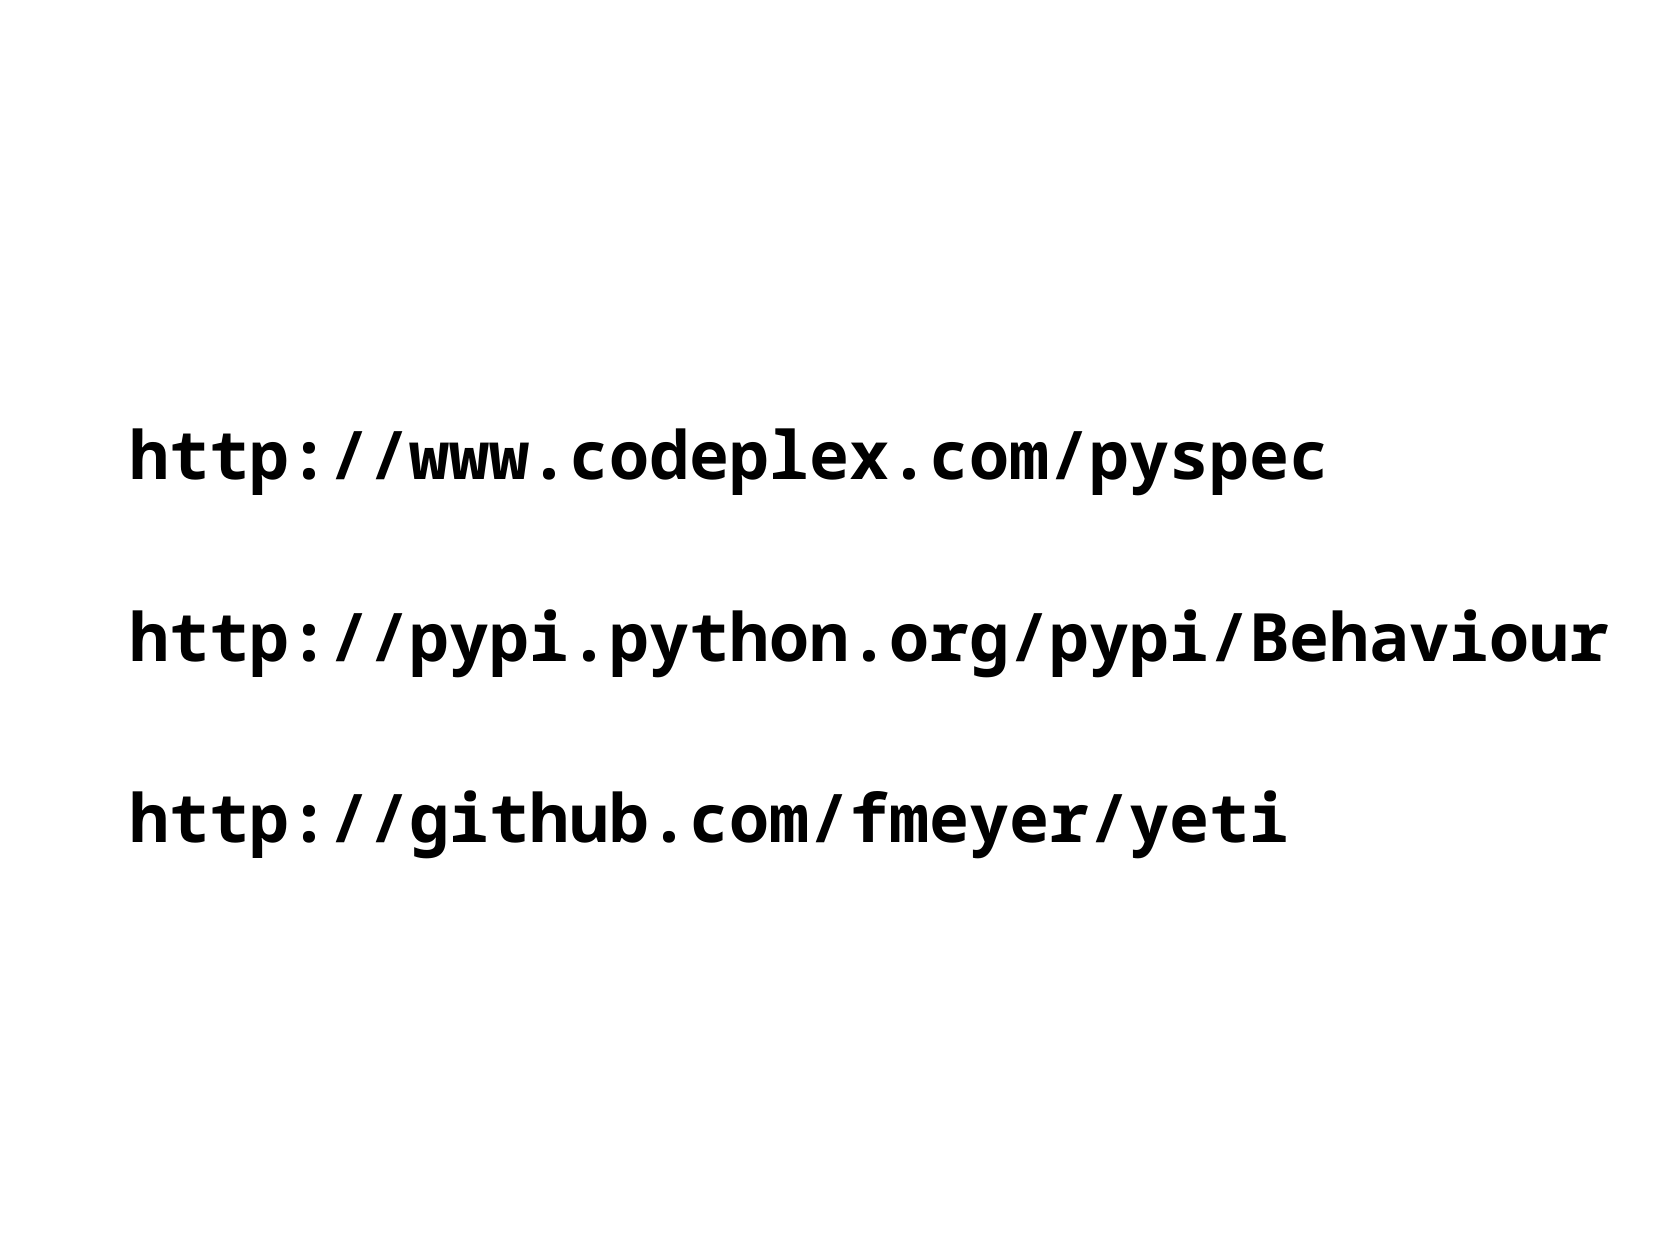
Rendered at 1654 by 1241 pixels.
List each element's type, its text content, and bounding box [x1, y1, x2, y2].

text_box http://www.codeplex.com/pyspec http://pypi.python.org/pypi/Behaviour http://github.com/fmeyer/yeti [114, 401, 1654, 813]
